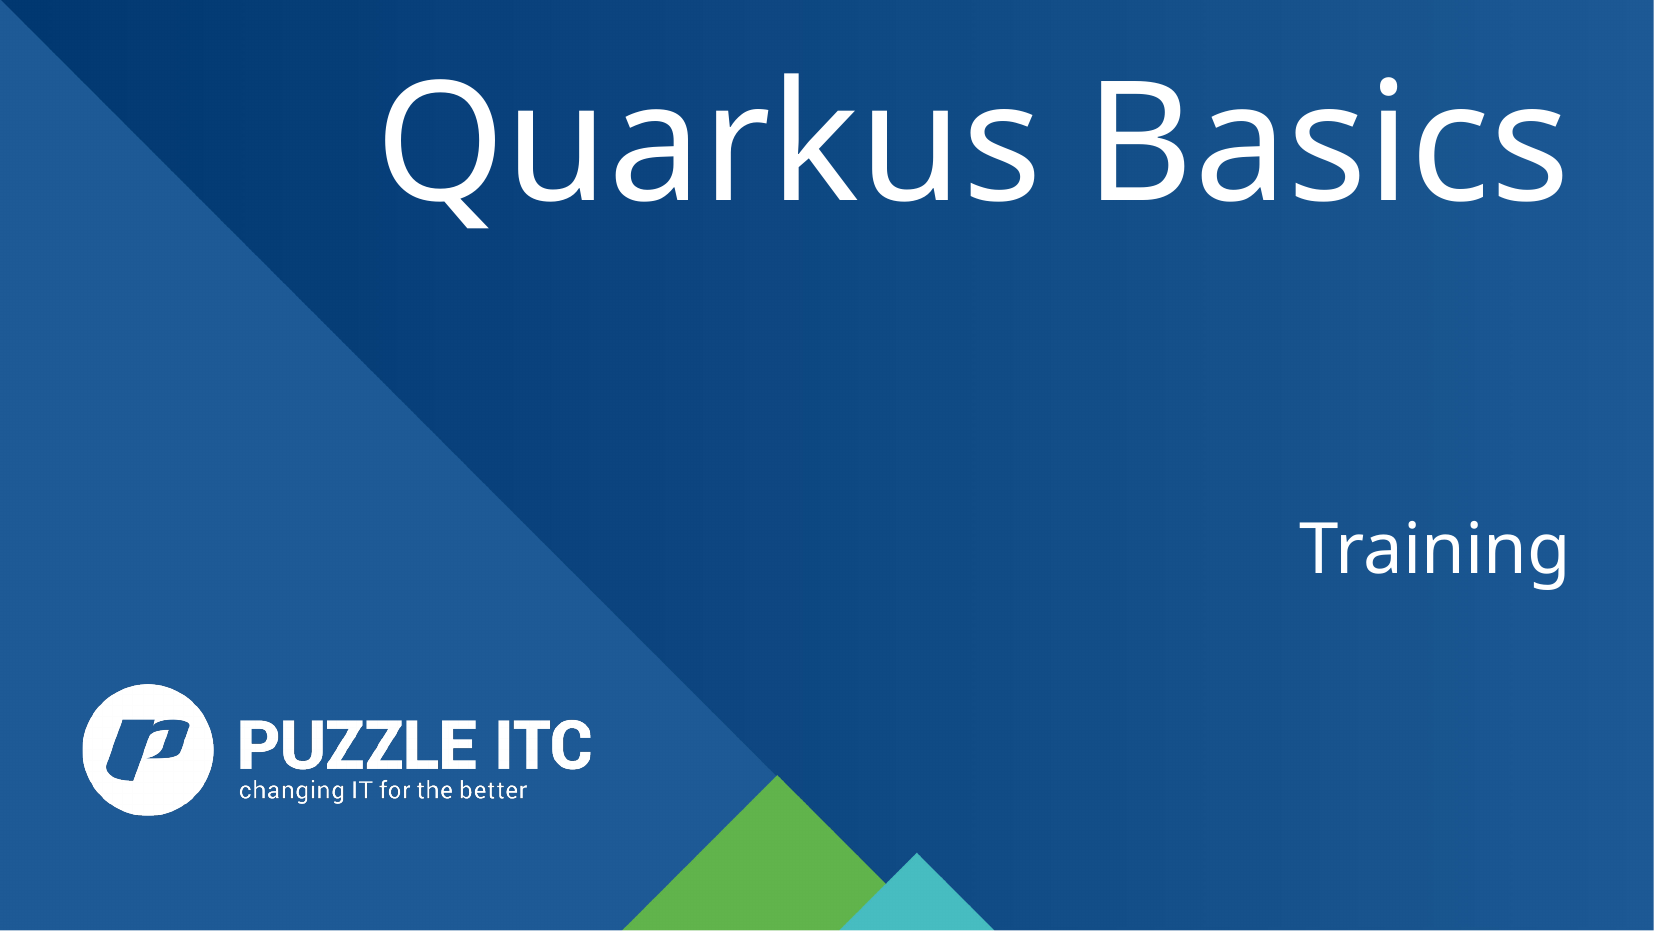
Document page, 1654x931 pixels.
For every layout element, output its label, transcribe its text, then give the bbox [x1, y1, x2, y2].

title Quarkus Basics [82, 37, 1571, 434]
picture [0, 0, 1654, 931]
list Training [82, 507, 1571, 876]
